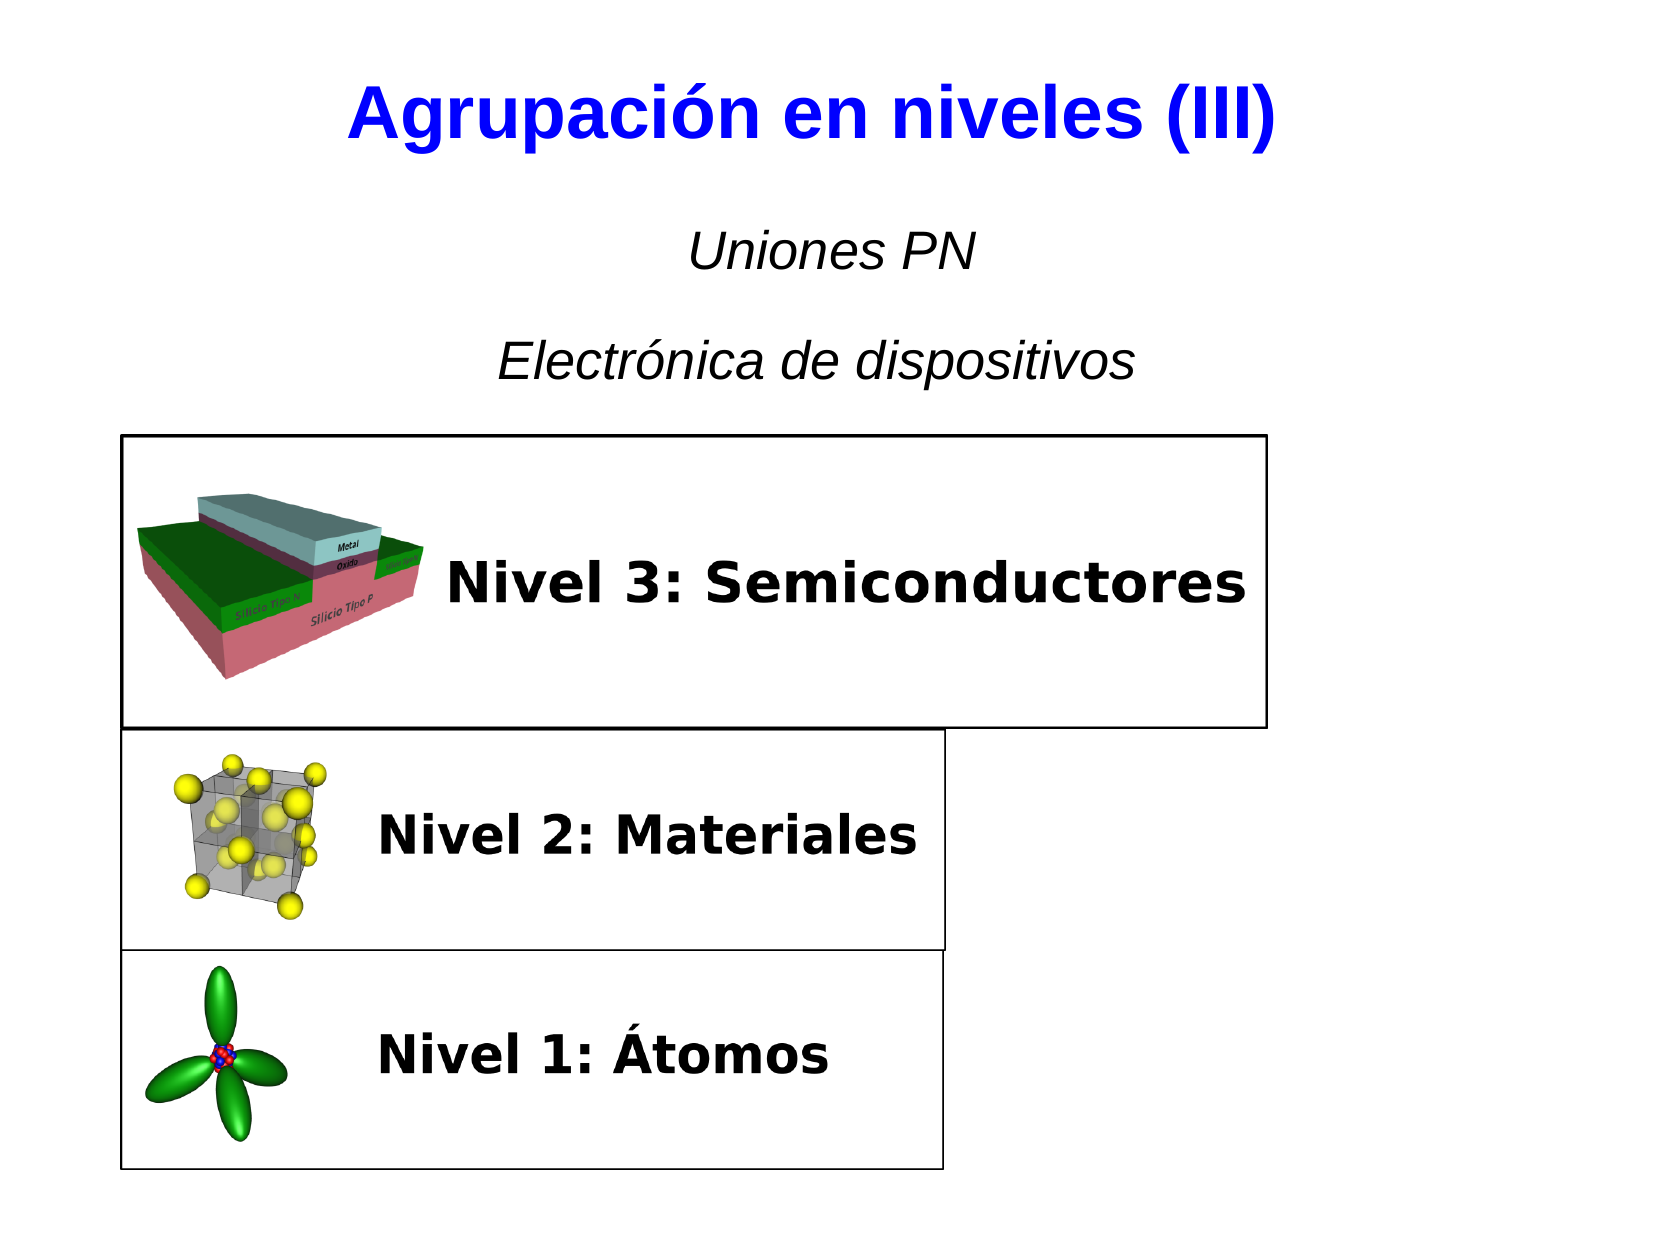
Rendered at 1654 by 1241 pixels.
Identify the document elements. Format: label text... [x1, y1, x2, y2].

text_box Uniones PN [570, 216, 1095, 286]
text_box Electrónica de dispositivos [465, 300, 1170, 422]
text_box Agrupación en niveles (III) [64, 59, 1561, 166]
picture [120, 434, 1268, 1171]
